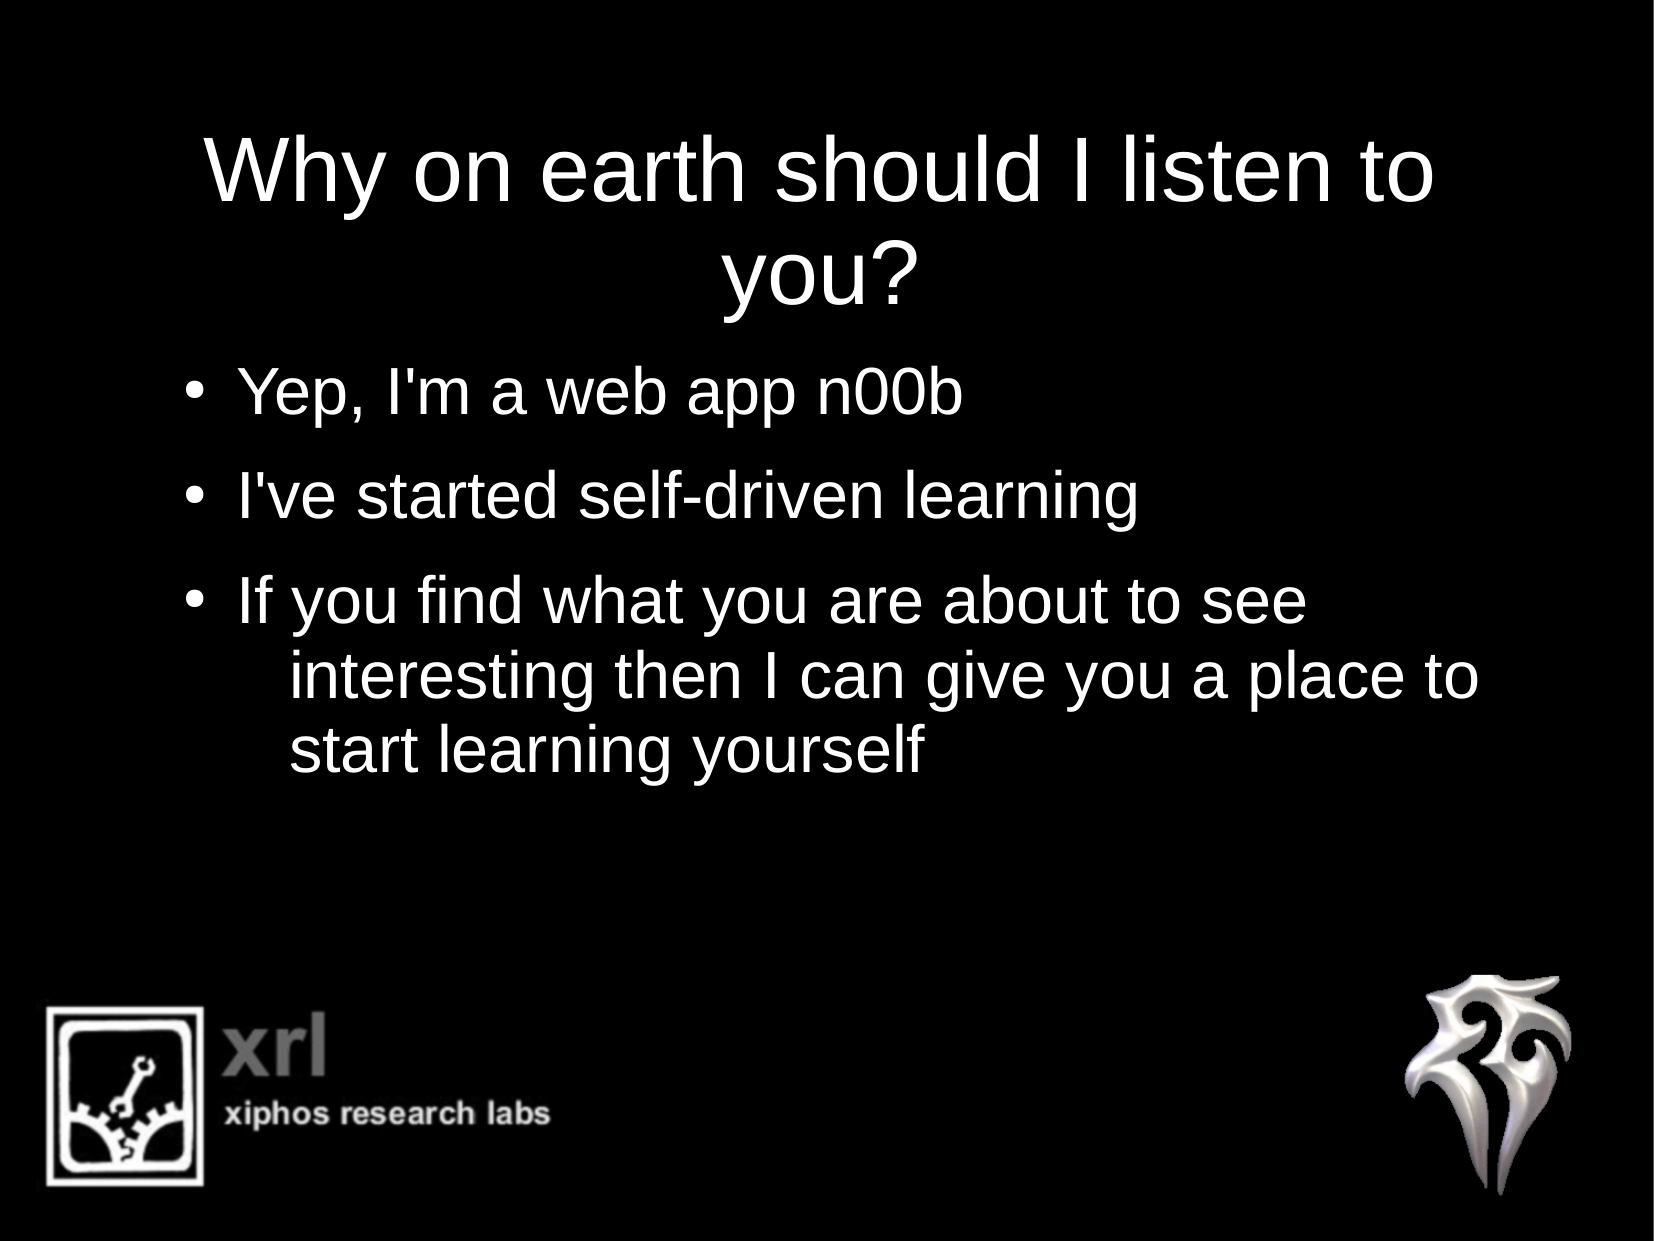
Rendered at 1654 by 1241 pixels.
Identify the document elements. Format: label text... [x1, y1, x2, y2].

picture [0, 0, 1654, 1241]
list Yep, I'm a web app n00b I've started self-driven learning If you find what you are about to see interesting then I can give you a place to start learning yourself [147, 354, 1506, 1241]
title Why on earth should I listen to you? [135, 117, 1506, 325]
